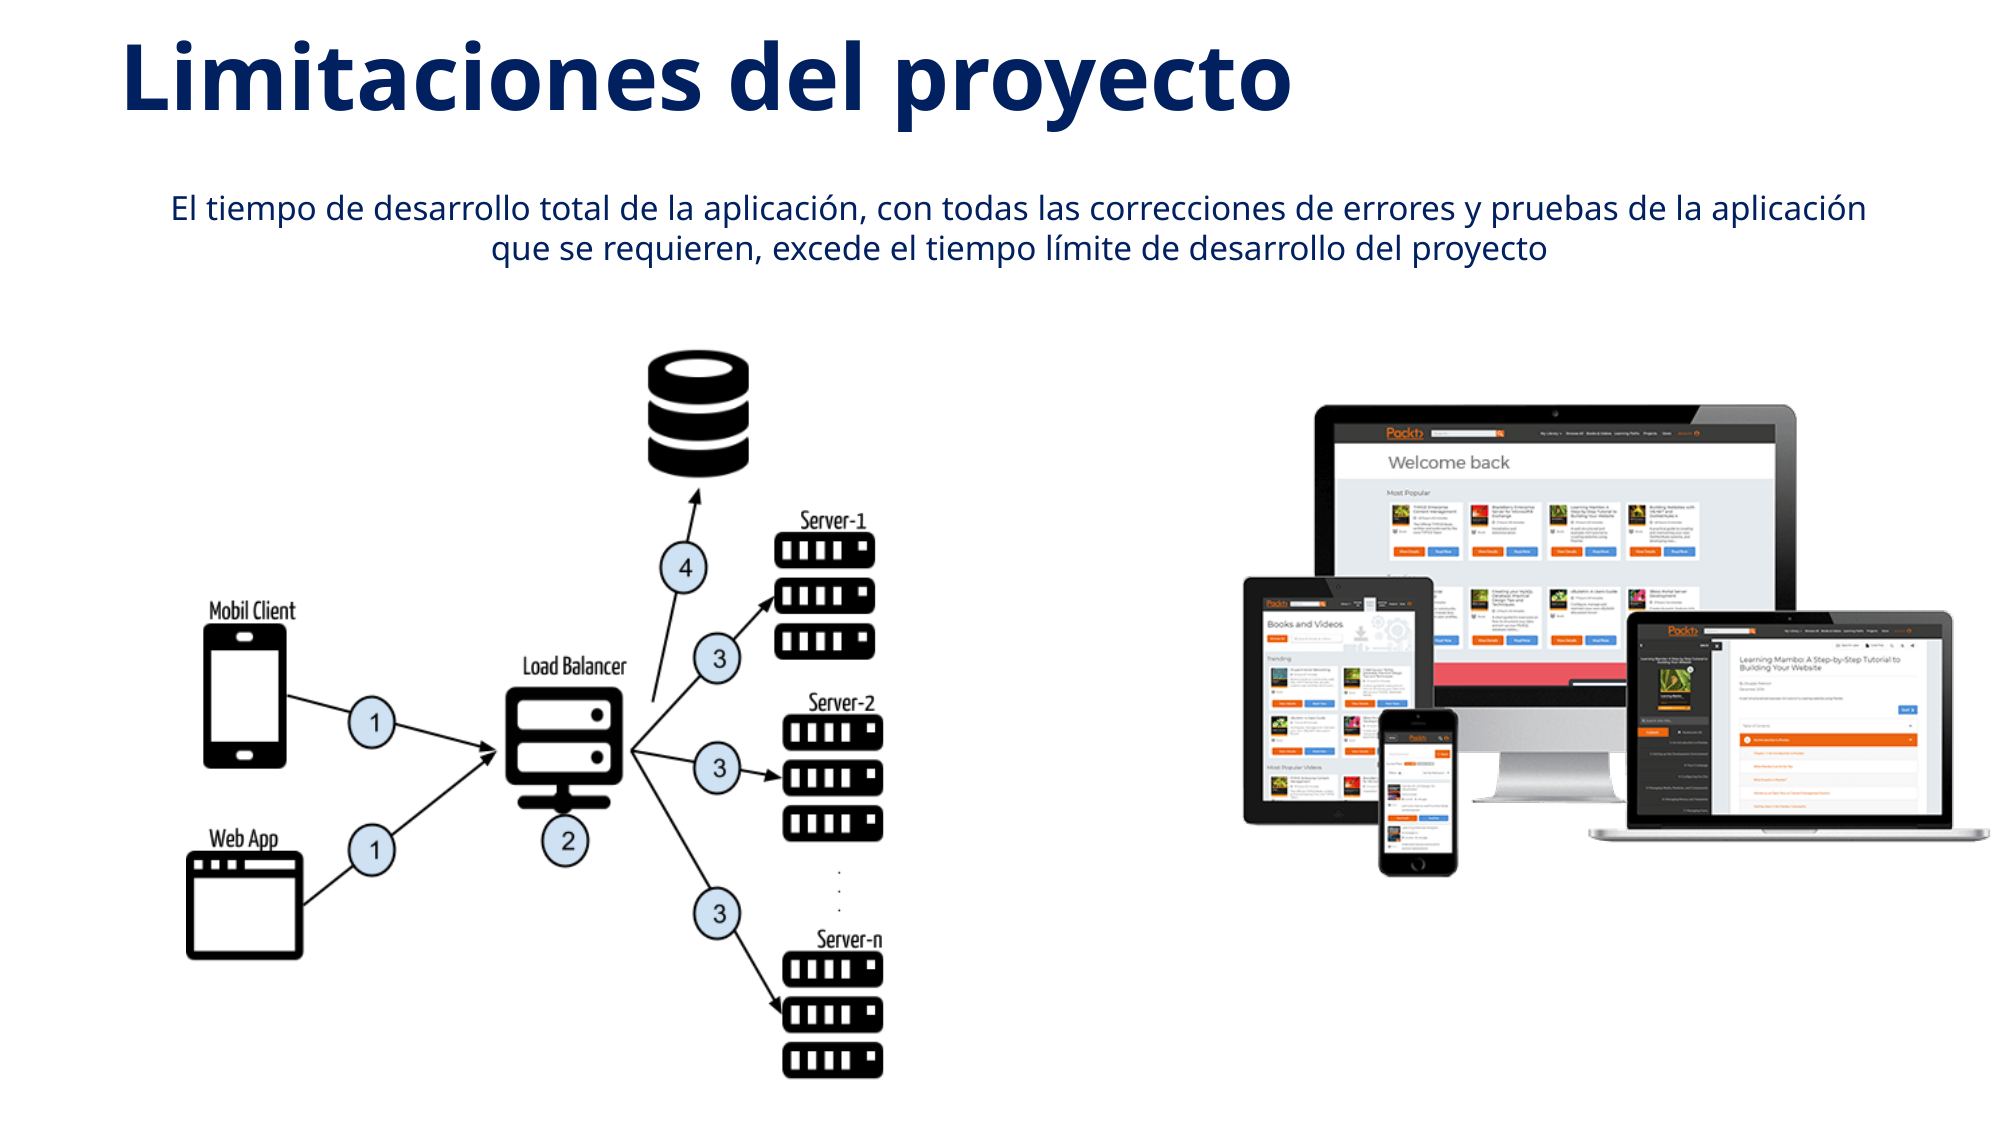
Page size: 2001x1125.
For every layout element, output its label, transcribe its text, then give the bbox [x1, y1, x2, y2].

text_box El tiempo de desarrollo total de la aplicación, con todas las correcciones de errores y pruebas de la aplicación que se requieren, excede el tiempo límite de desarrollo del proyecto [162, 187, 1879, 269]
picture [1211, 399, 2000, 887]
text_box Limitaciones del proyecto [119, 44, 1732, 112]
picture [186, 341, 886, 1081]
